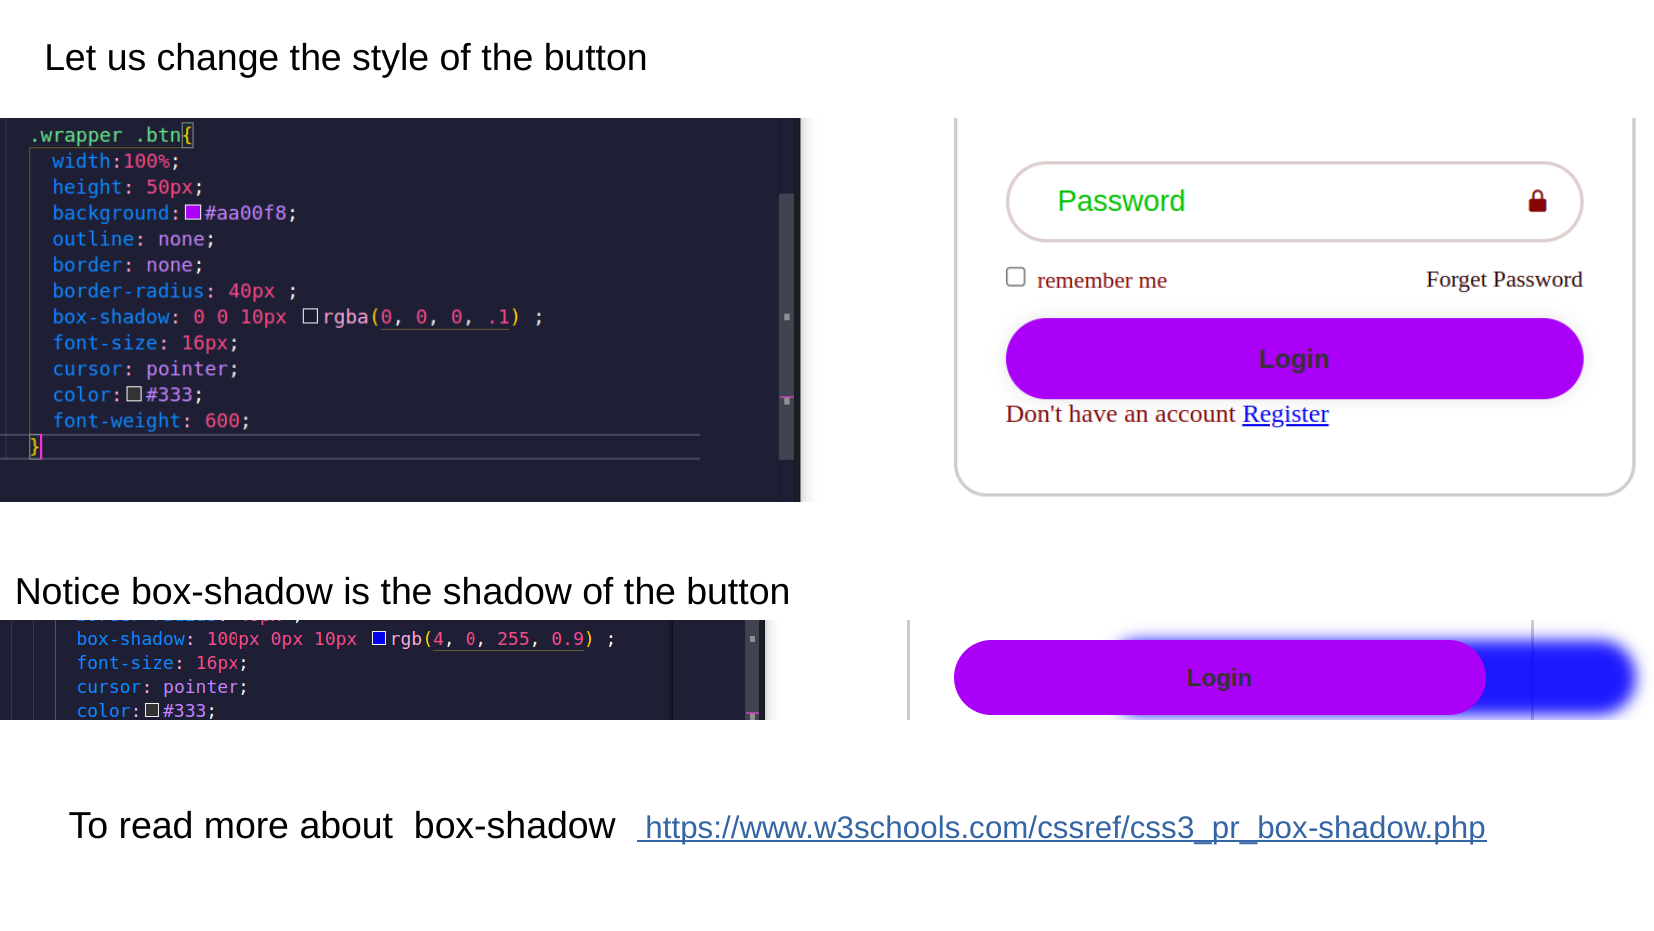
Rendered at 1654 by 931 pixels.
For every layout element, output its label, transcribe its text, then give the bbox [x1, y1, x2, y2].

text_box Notice box-shadow is the shadow of the button [0, 563, 806, 620]
picture [0, 118, 1654, 502]
text_box To read more about box-shadow https://www.w3schools.com/cssref/css3_pr_box-shadow.php [53, 797, 1503, 855]
picture [0, 620, 1654, 720]
text_box Let us change the style of the button [29, 29, 674, 87]
